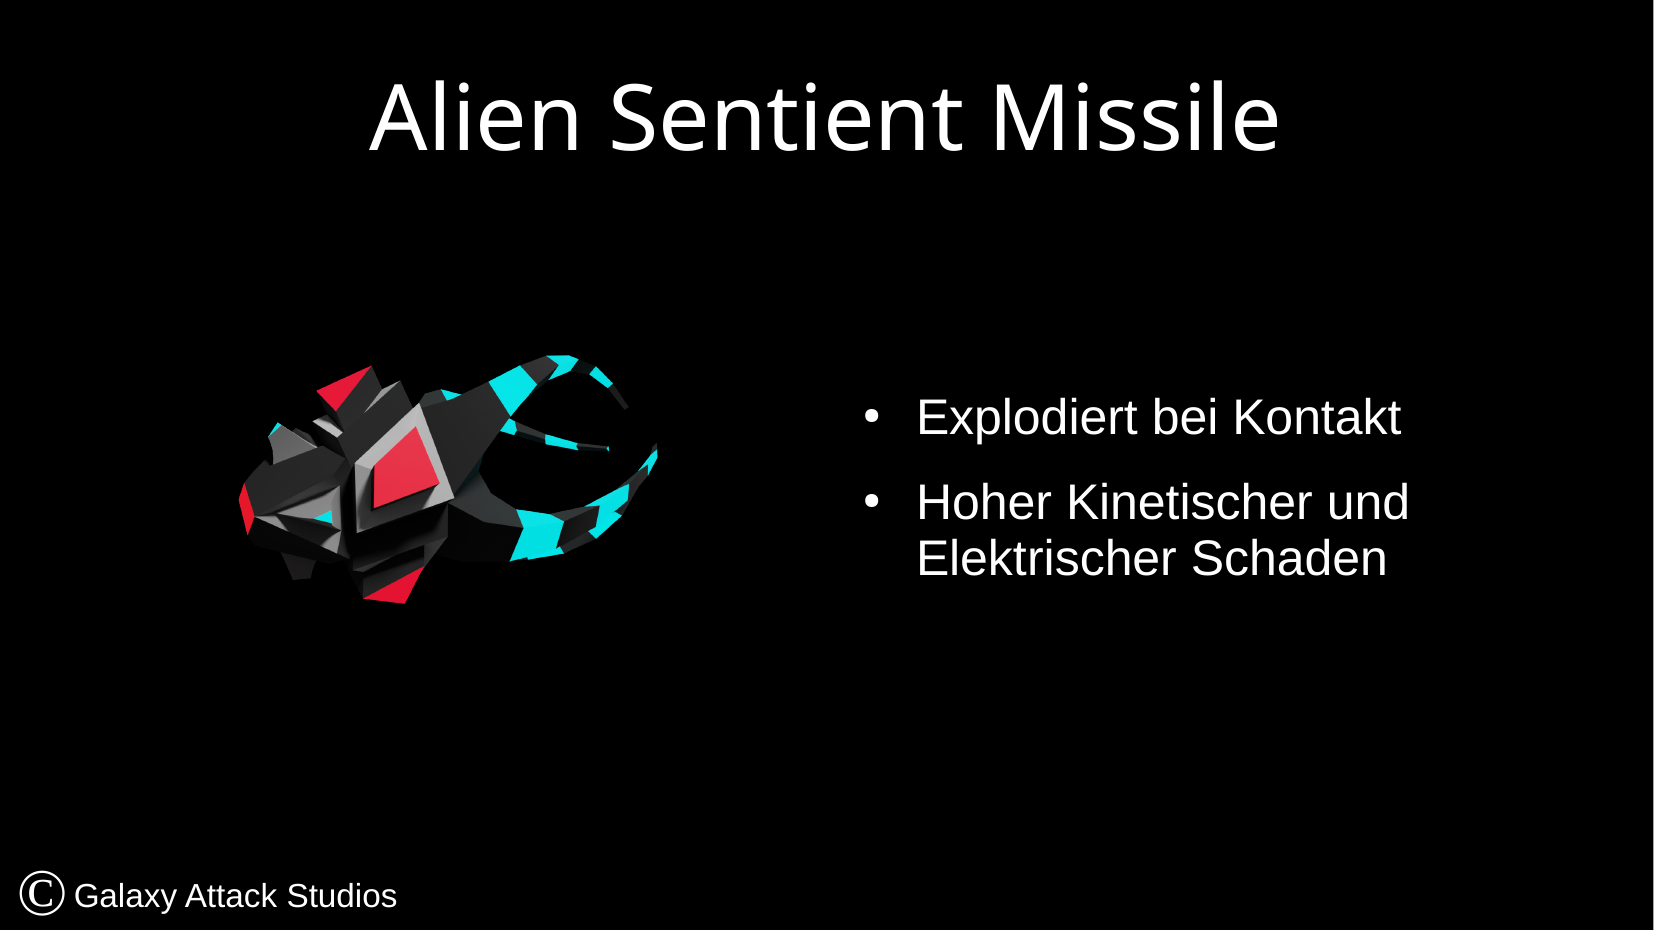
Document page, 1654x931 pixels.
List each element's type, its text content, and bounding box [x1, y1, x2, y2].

list Explodiert bei Kontakt Hoher Kinetischer und Elektrischer Schaden [845, 217, 1572, 758]
picture [82, 283, 809, 692]
title Alien Sentient Missile [82, 23, 1571, 206]
